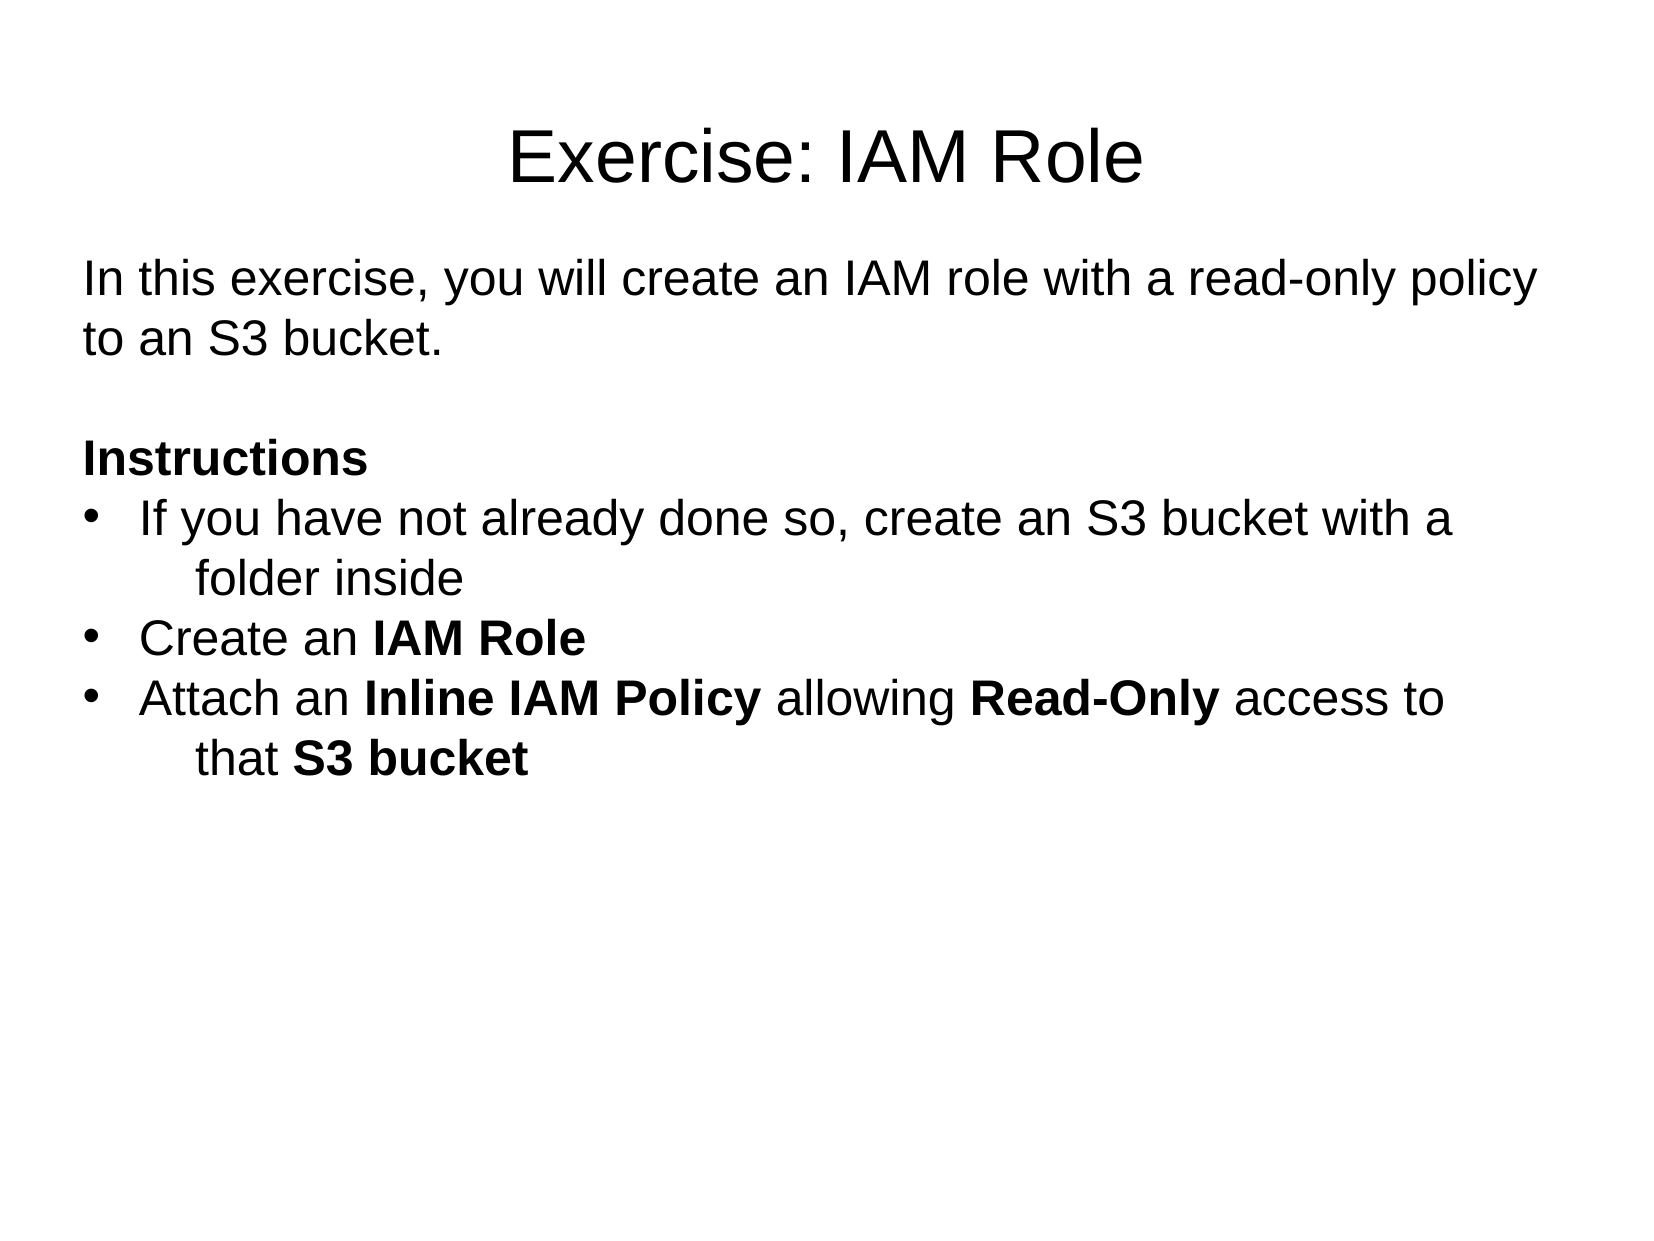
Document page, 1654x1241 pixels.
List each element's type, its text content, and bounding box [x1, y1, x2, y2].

list In this exercise, you will create an IAM role with a read-only policy to an S3 bucket. Instructions If you have not already done so, create an S3 bucket with a folder inside Create an IAM Role Attach an Inline IAM Policy allowing Read-Only access to that S3 bucket [82, 245, 1571, 801]
title Exercise: IAM Role [82, 49, 1571, 245]
